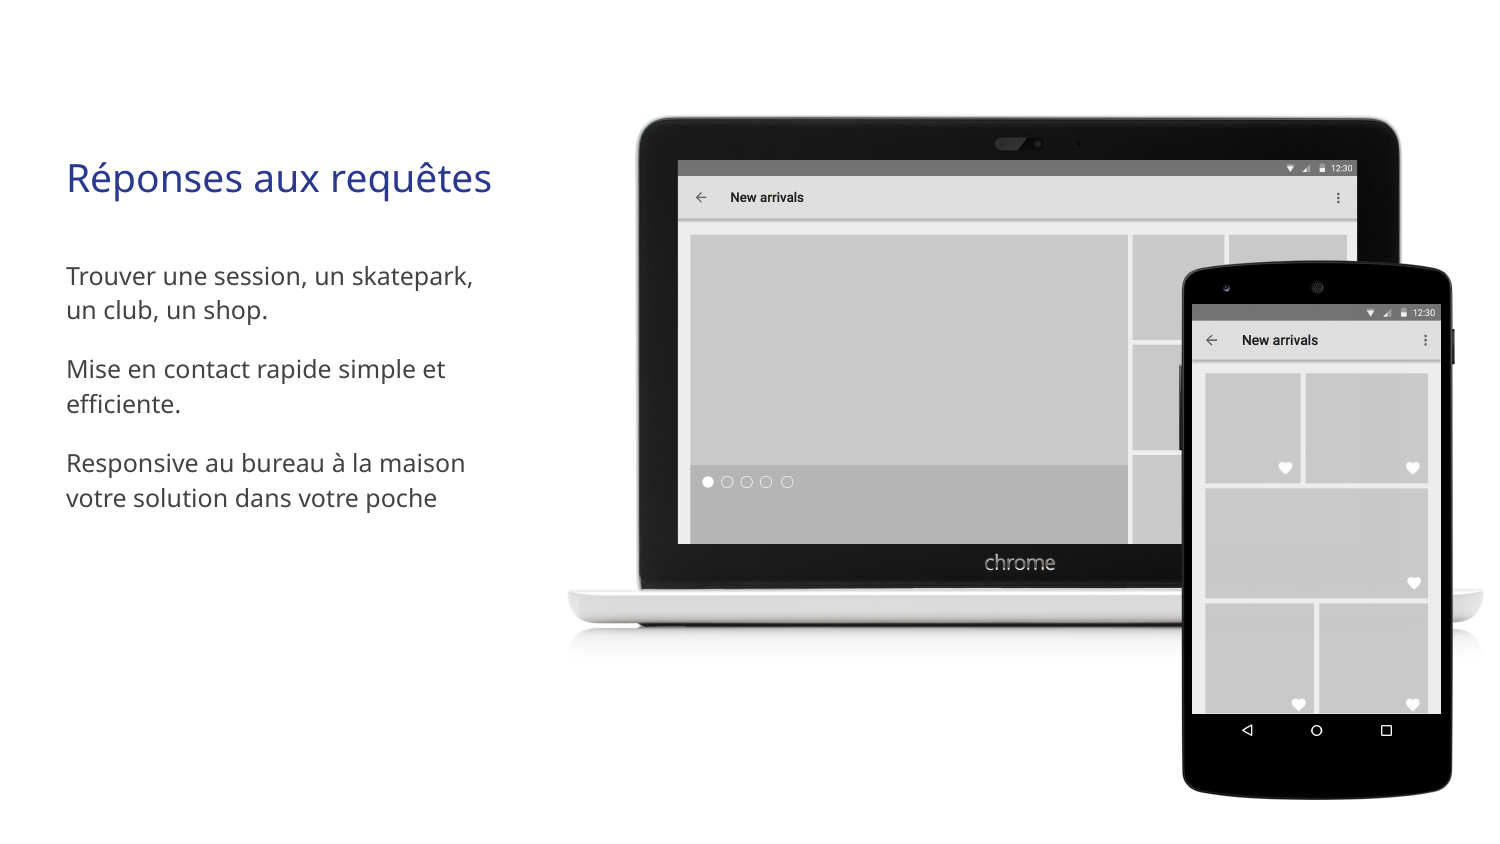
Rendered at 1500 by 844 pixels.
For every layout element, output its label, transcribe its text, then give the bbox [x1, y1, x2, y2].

picture [566, 114, 1484, 800]
title Réponses aux requêtes [51, 91, 512, 216]
list Trouver une session, un skatepark, un club, un shop. Mise en contact rapide simple et efficiente. Responsive au bureau à la maison votre solution dans votre poche [51, 240, 512, 750]
